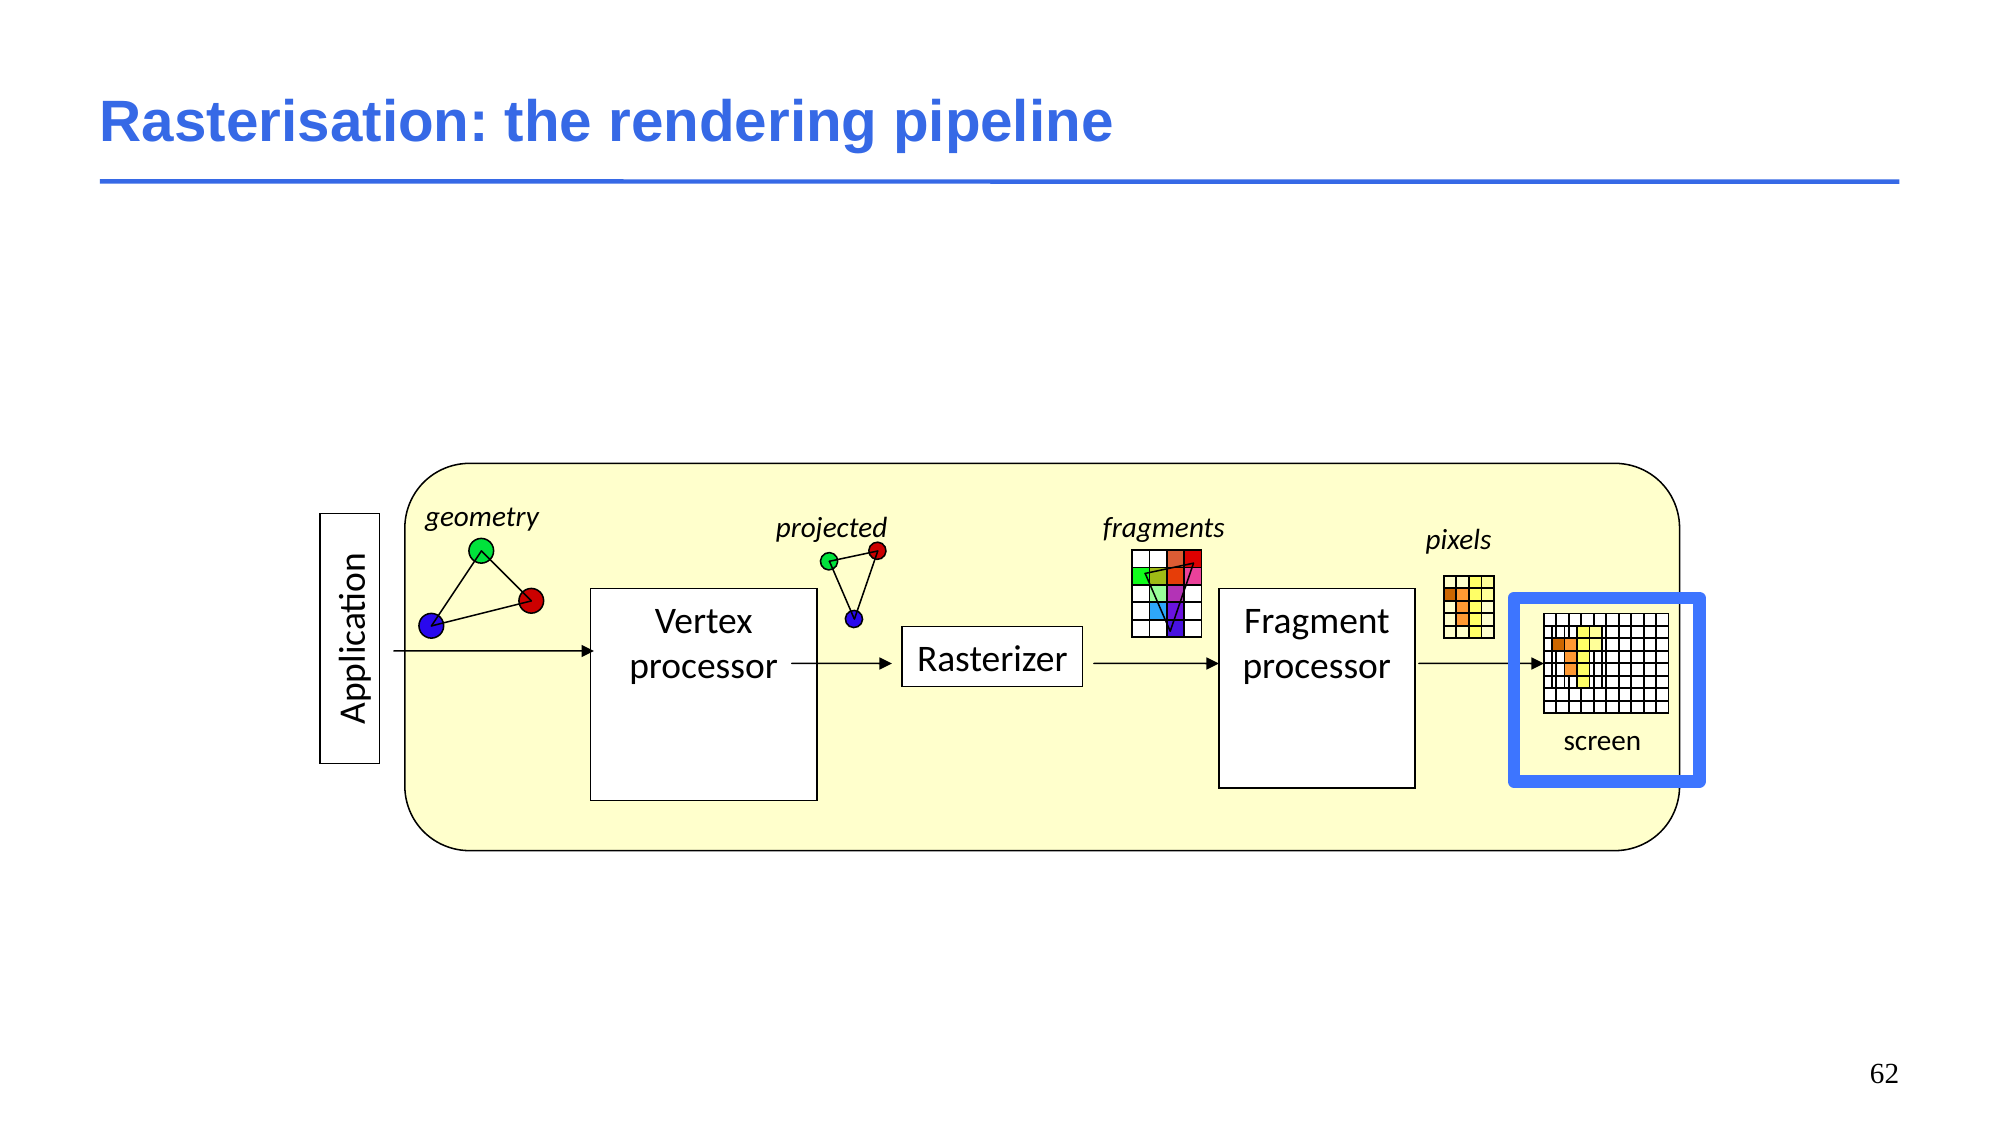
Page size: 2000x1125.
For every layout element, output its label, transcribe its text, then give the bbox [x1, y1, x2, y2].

text_box fragments [1088, 500, 1240, 551]
text_box screen [1548, 713, 1657, 764]
text_box Application [319, 513, 380, 764]
text_box Rasterizer [902, 626, 1083, 687]
title Rasterisation: the rendering pipeline [99, 27, 1900, 215]
text_box [404, 463, 1680, 851]
text_box pixels [1410, 513, 1507, 564]
text_box [1520, 604, 1680, 775]
text_box projected [761, 500, 903, 551]
text_box Vertex processor [590, 588, 818, 801]
text_box geometry [410, 490, 554, 540]
text_box Fragment processor [1218, 588, 1415, 789]
